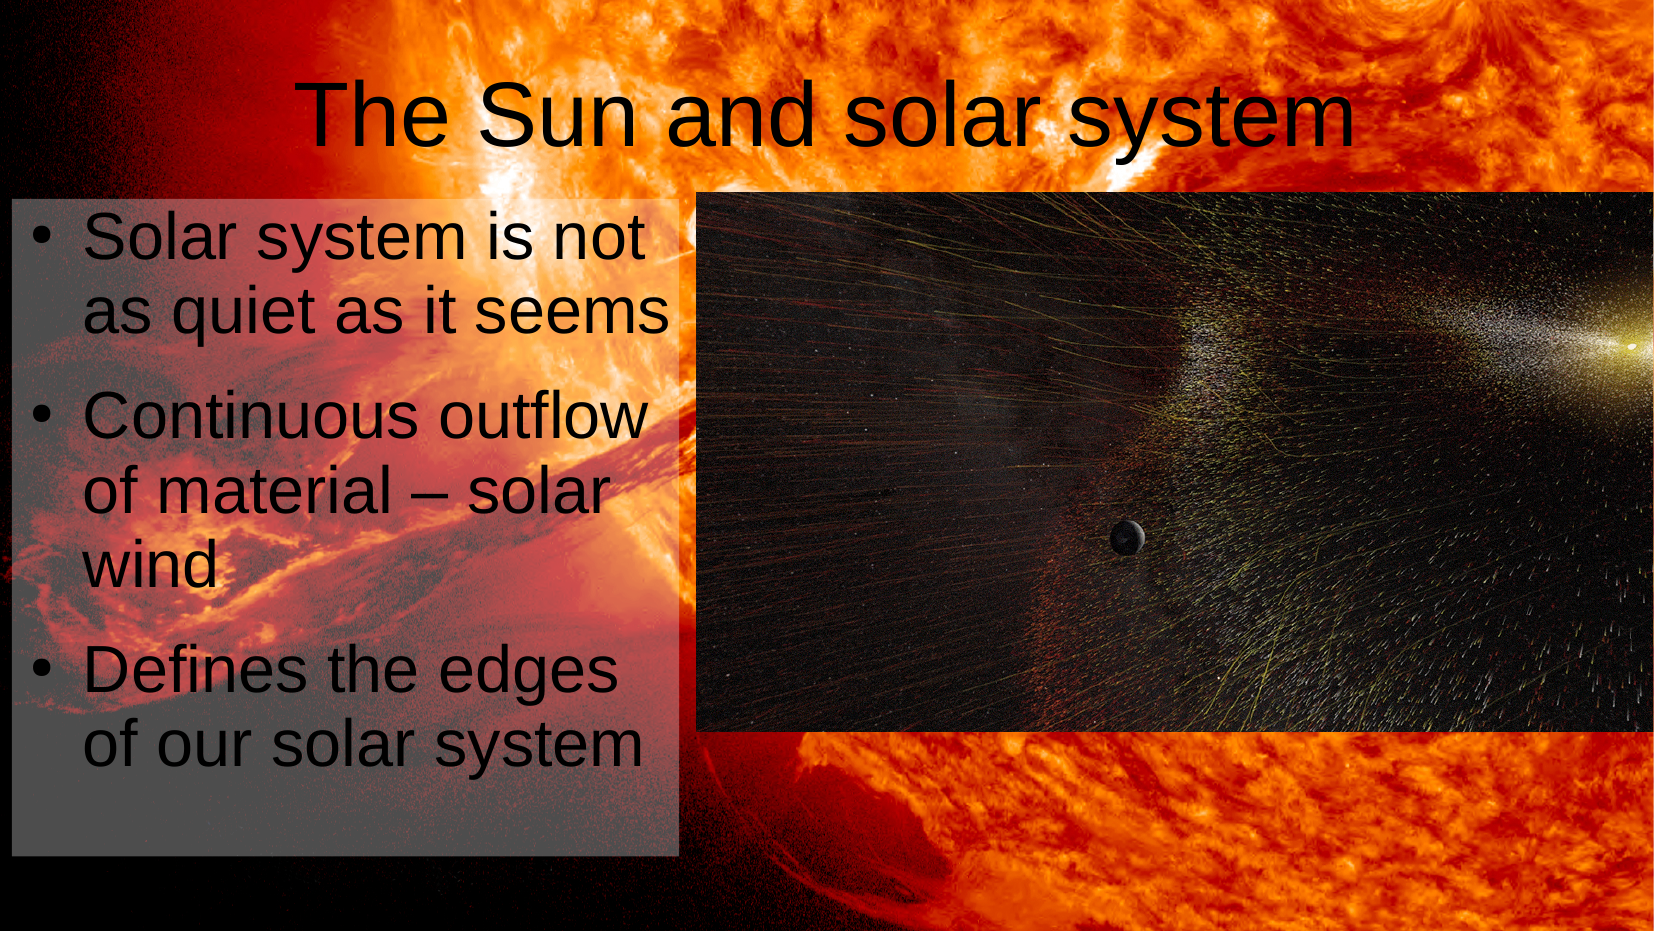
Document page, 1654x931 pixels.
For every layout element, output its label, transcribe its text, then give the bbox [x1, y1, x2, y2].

title The Sun and solar system [82, 37, 1571, 193]
list Solar system is not as quiet as it seems Continuous outflow of material – solar wind Defines the edges of our solar system [11, 198, 680, 857]
picture [0, 0, 1654, 931]
